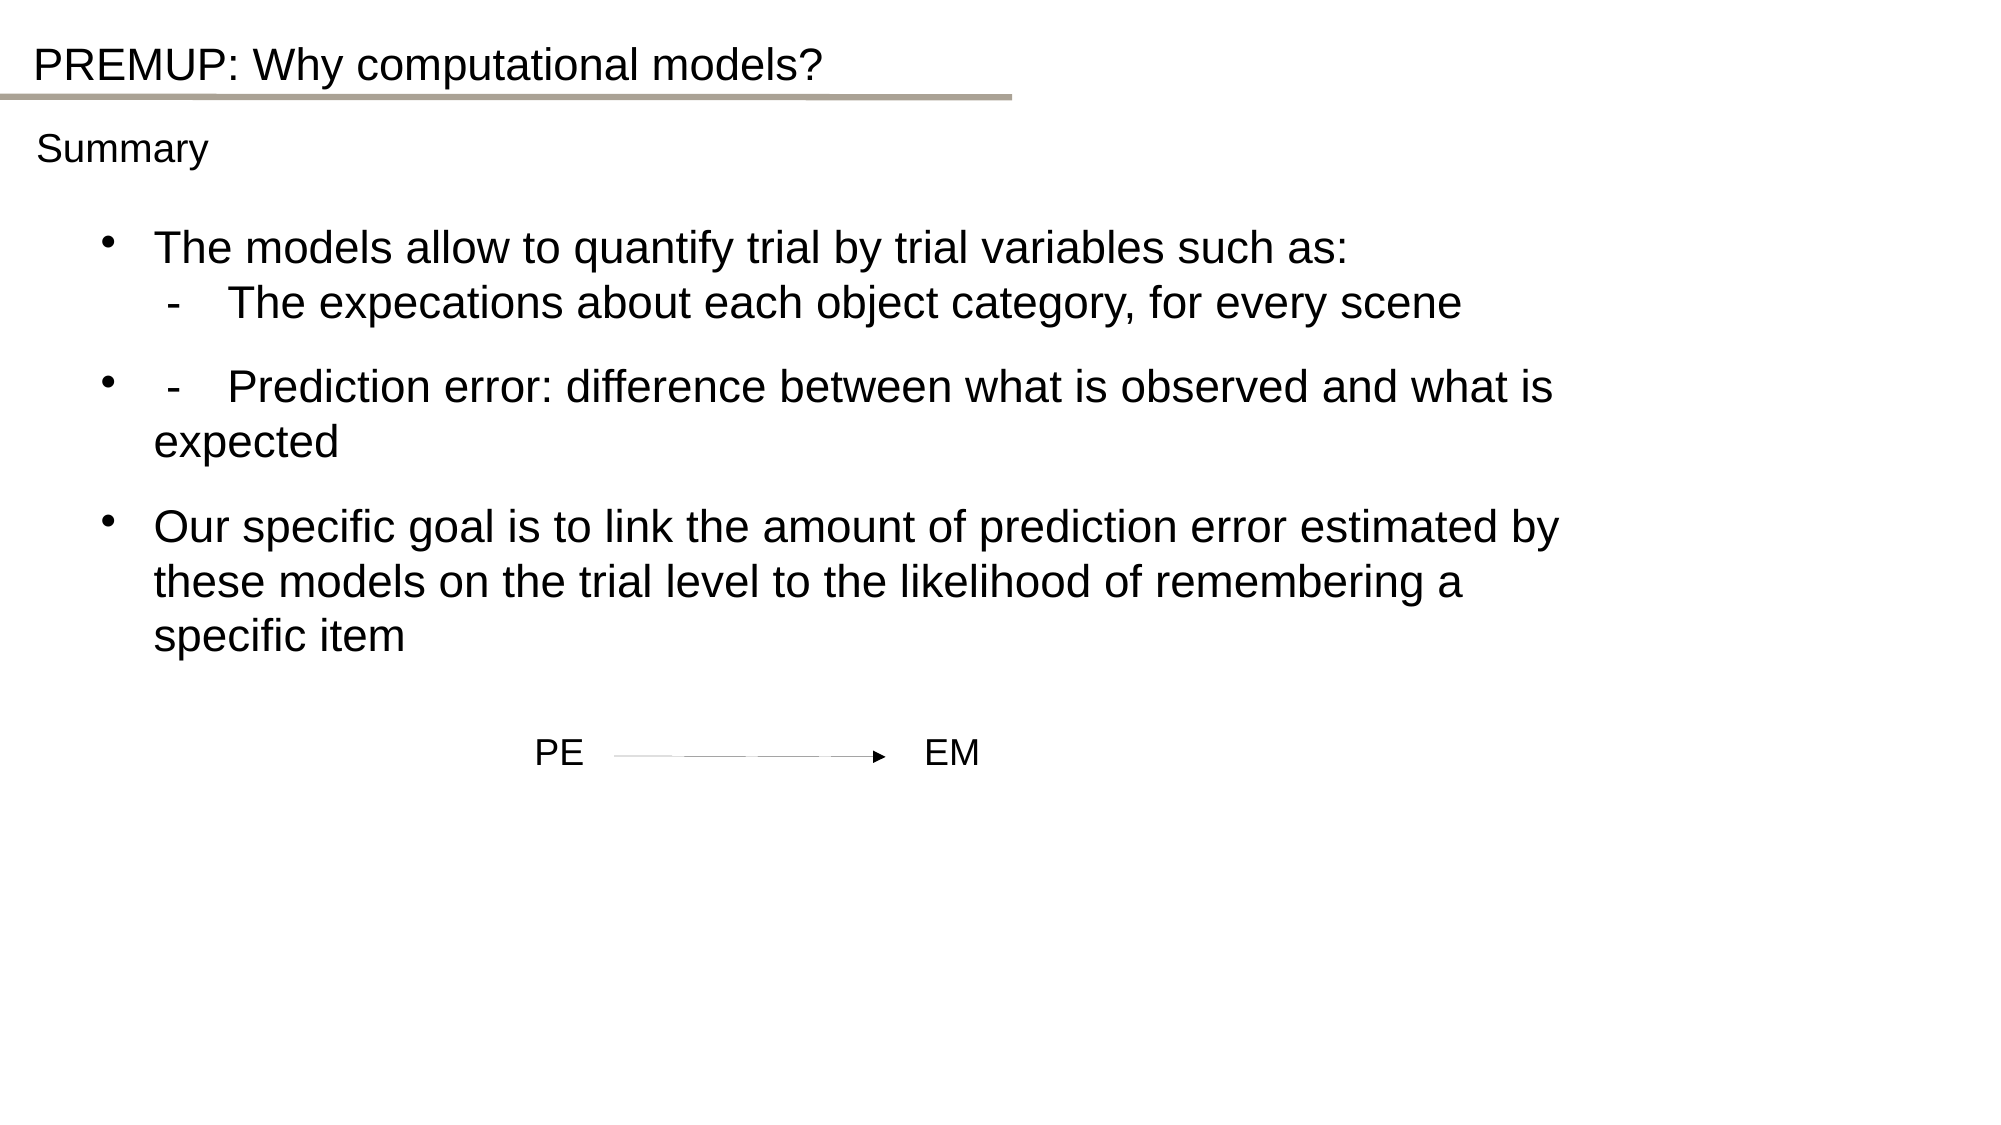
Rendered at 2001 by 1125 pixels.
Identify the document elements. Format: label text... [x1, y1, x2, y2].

text_box EM [909, 720, 1051, 819]
text_box Summary [18, 110, 1692, 182]
text_box PREMUP: Why computational models? [15, 27, 1921, 97]
text_box The models allow to quantify trial by trial variables such as: - The expecations about each object category, for every scene - Prediction error: difference between what is observed and what is expected Our specific goal is to link the amount of prediction error estimated by these models on the trial level to the likelihood of remembering a specific item [82, 217, 1571, 757]
text_box PE [519, 720, 603, 778]
